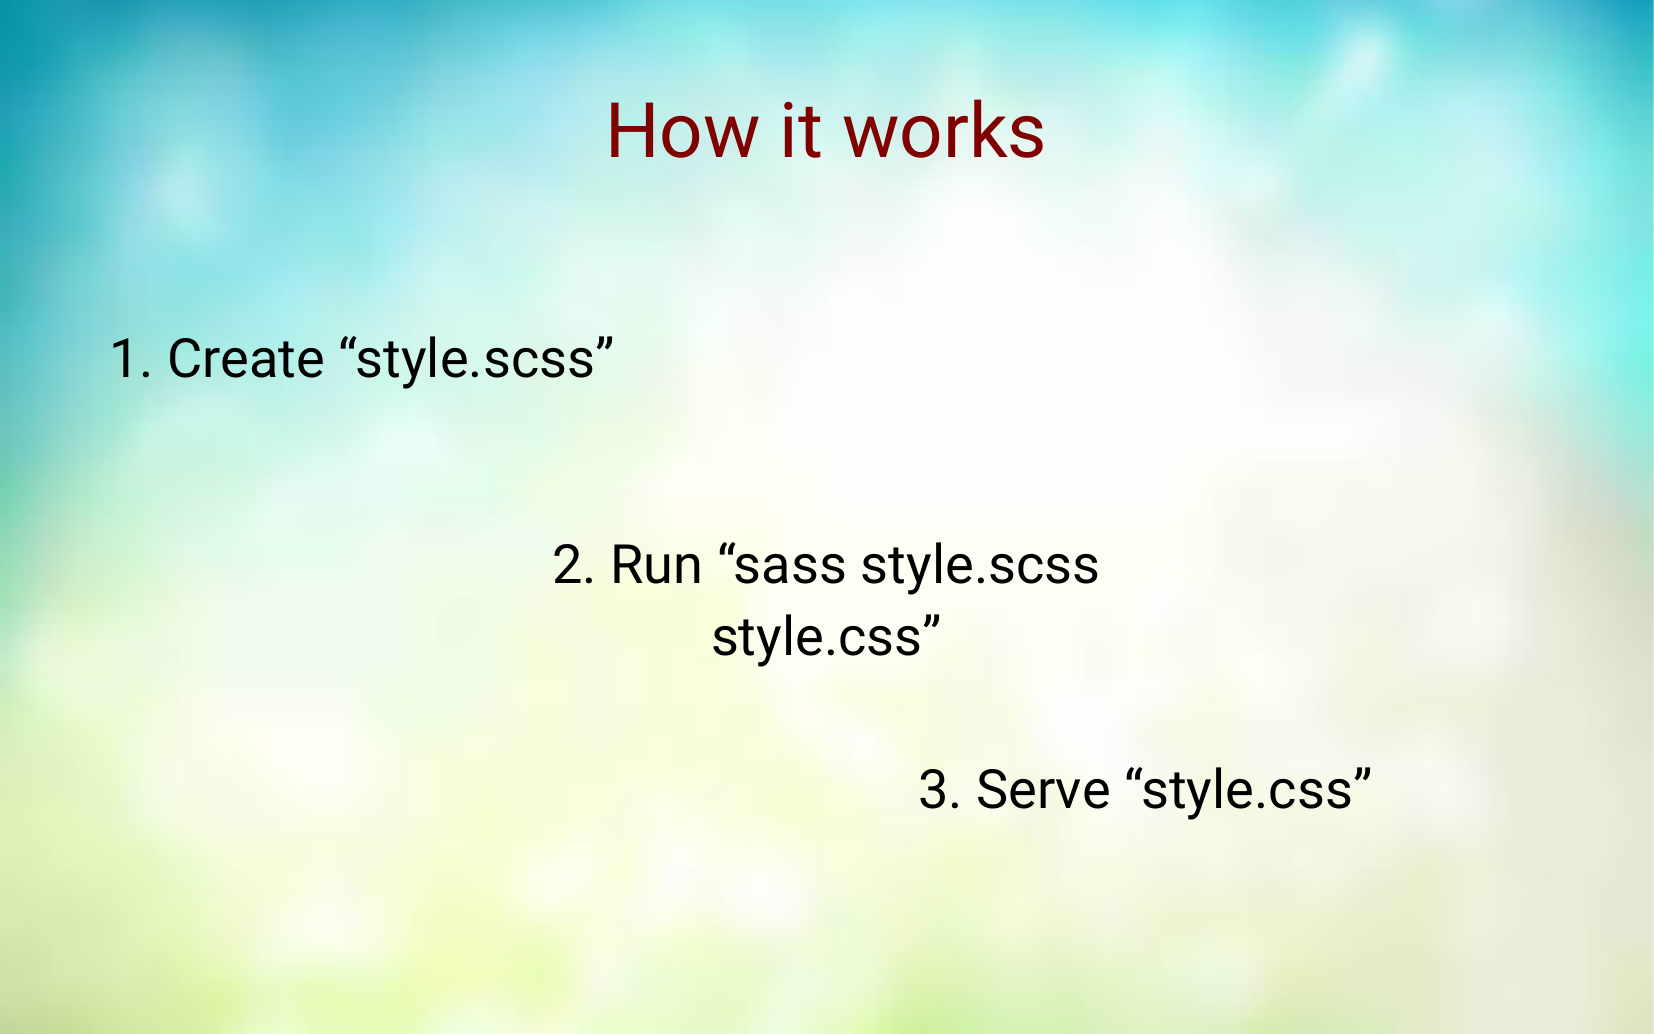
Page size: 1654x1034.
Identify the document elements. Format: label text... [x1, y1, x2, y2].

text_box 1. Create “style.scss” [94, 313, 756, 426]
text_box 2. Run “sass style.scss style.css” [478, 519, 1176, 678]
text_box 3. Serve “style.css” [903, 744, 1589, 844]
title How it works [82, 41, 1571, 214]
picture [0, 0, 1654, 1034]
